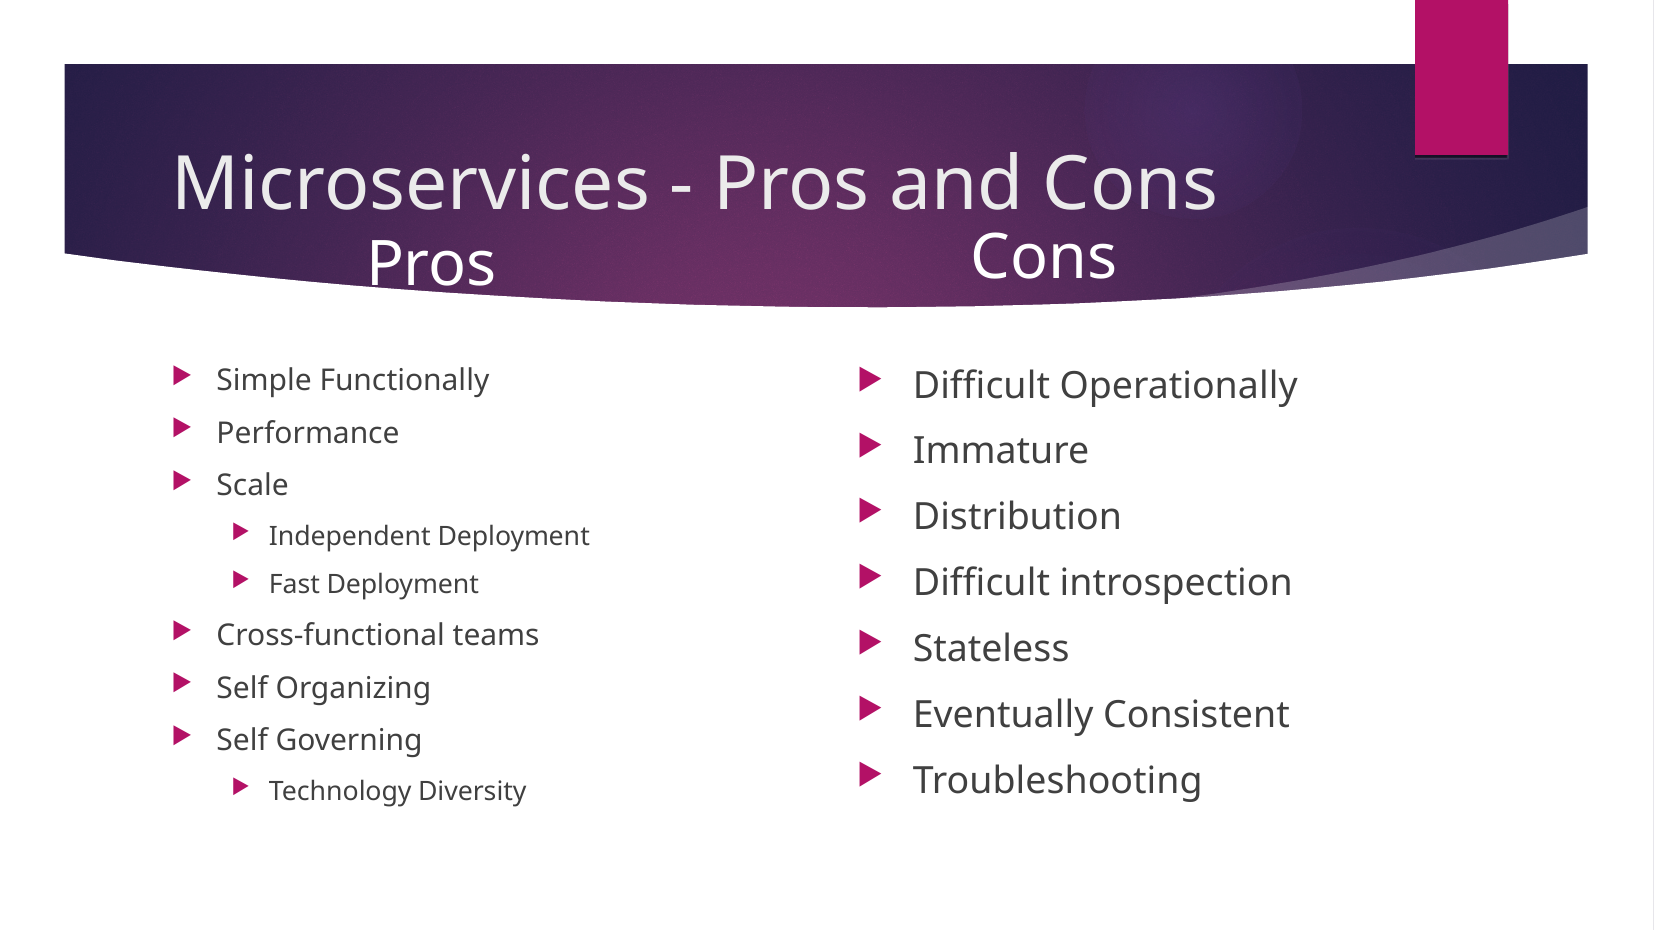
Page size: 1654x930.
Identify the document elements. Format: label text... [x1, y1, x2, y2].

list Difficult Operationally Immature Distribution Difficult introspection Stateless Eventually Consistent Troubleshooting [841, 353, 1496, 817]
text_box Cons [955, 207, 1560, 299]
text_box Pros [350, 215, 936, 306]
list Simple Functionally Performance Scale Independent Deployment Fast Deployment Cross-functional teams Self Organizing Self Governing Technology Diversity [156, 353, 811, 817]
picture [936, 228, 1146, 306]
title Microservices - Pros and Cons [156, 132, 1345, 228]
picture [65, 64, 1587, 285]
